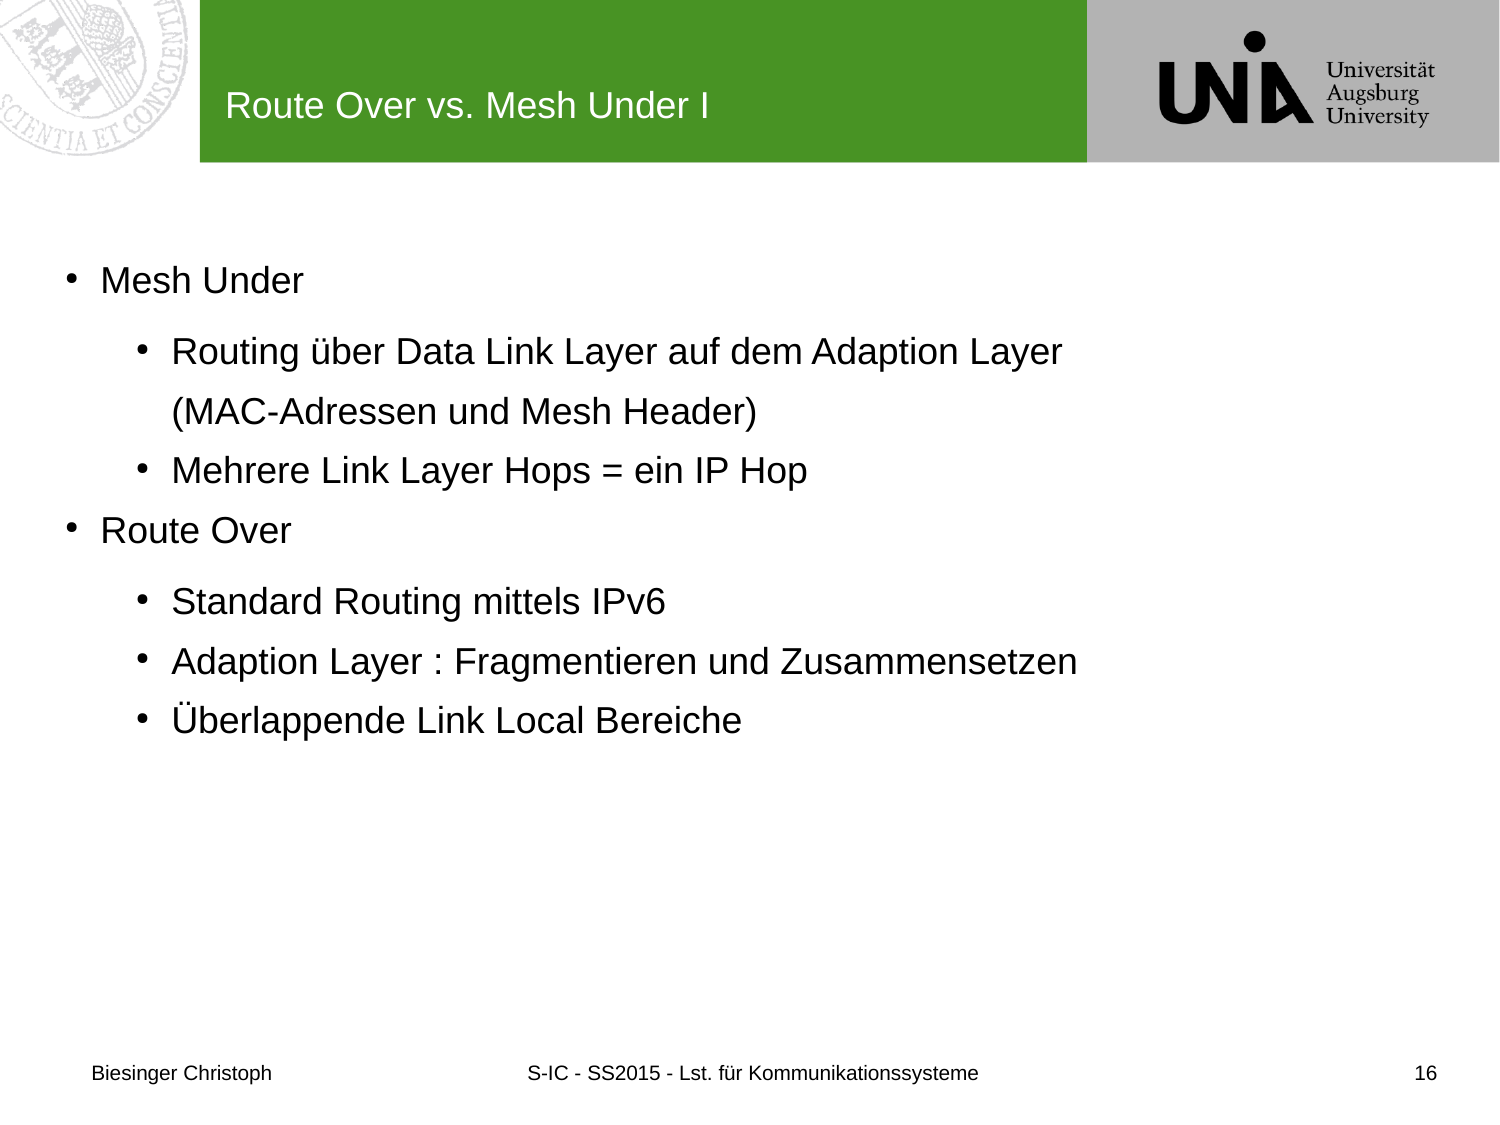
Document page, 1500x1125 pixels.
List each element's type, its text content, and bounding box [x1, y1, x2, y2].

title Route Over vs. Mesh Under I [225, 50, 1088, 163]
slide_number Biesinger Christoph [76, 1035, 389, 1110]
list Mesh Under Routing über Data Link Layer auf dem Adaption Layer (MAC-Adressen und Mesh Header) Mehrere Link Layer Hops = ein IP Hop Route Over Standard Routing mittels IPv6 Adaption Layer : Fragmentieren und Zusammensetzen Überlappende Link Local Bereiche [64, 255, 1415, 998]
footer S-IC - SS2015 - Lst. für Kommunikationssysteme [512, 1035, 1123, 1110]
picture [0, 0, 188, 156]
picture [1122, 12, 1488, 271]
slide_number <Nummer> [1175, 1035, 1452, 1110]
